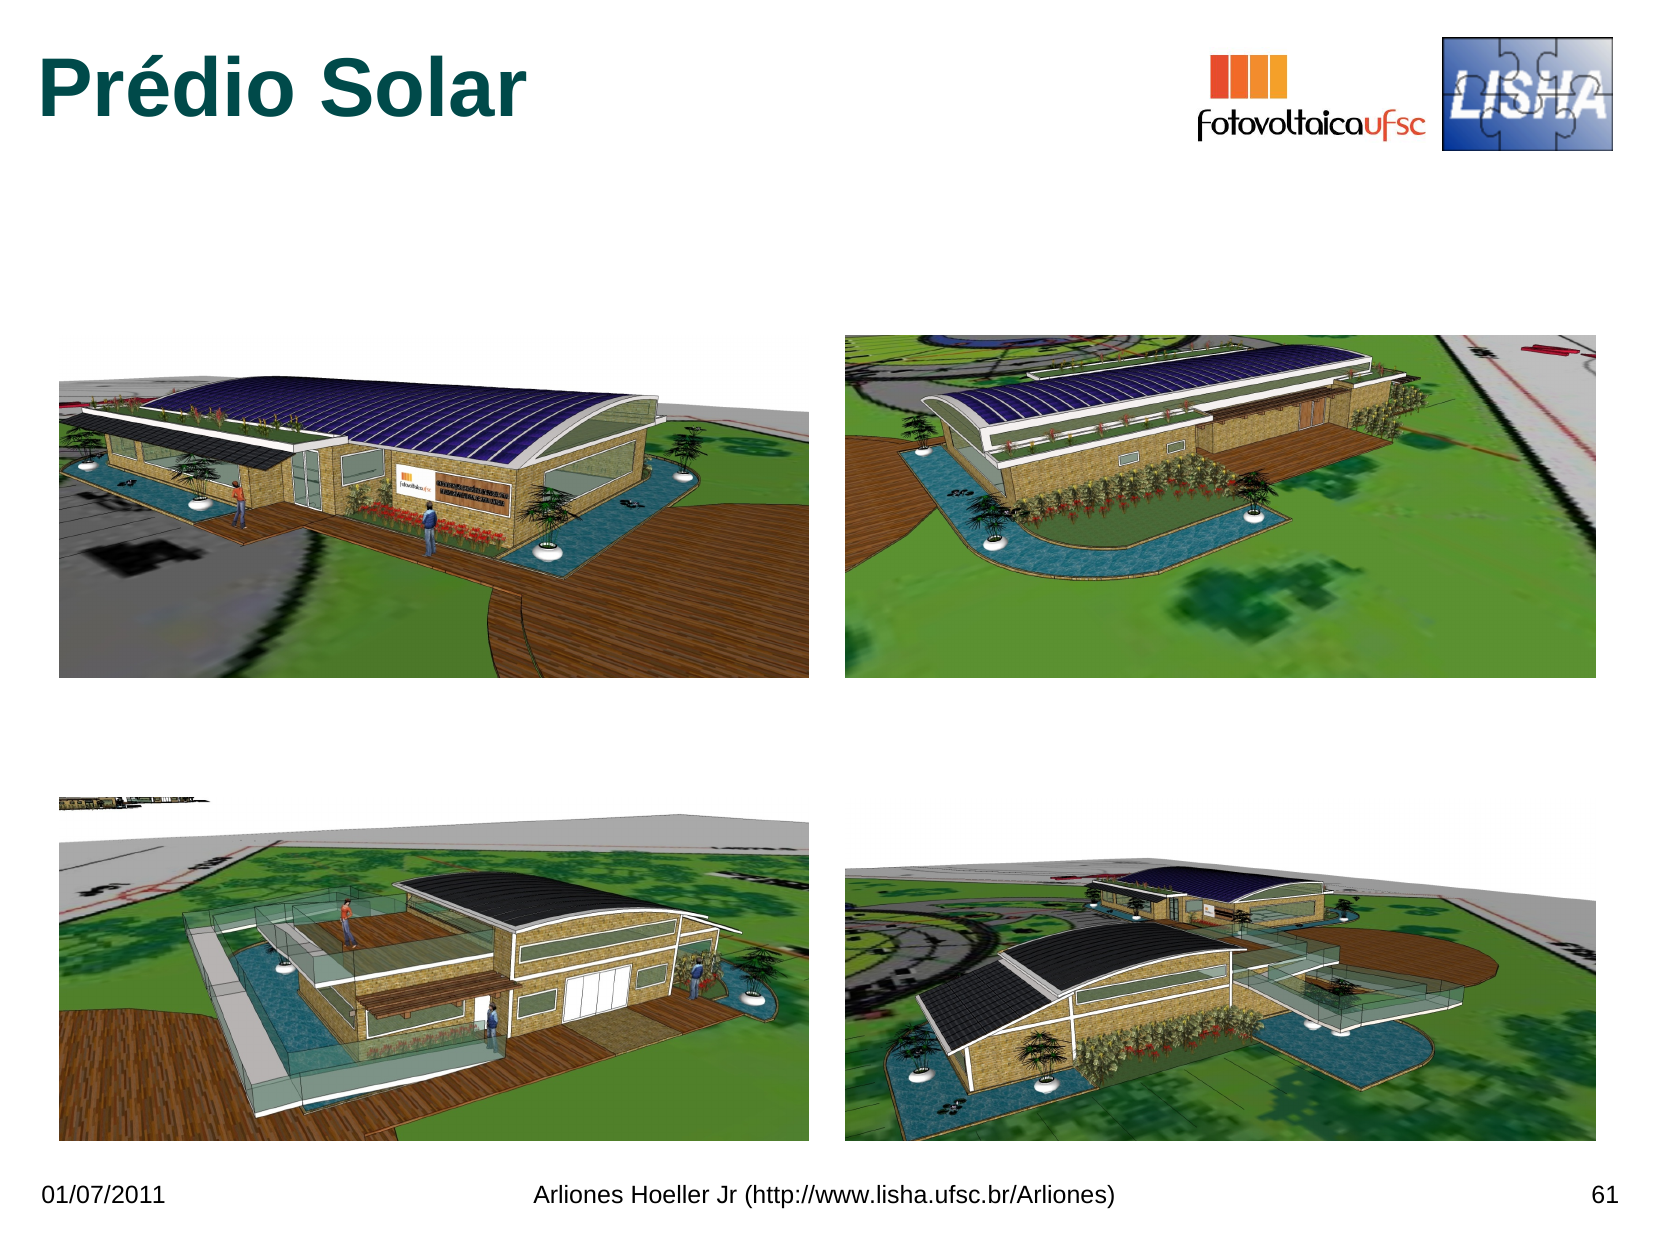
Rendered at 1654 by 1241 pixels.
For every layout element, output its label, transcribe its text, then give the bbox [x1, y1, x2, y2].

picture [1442, 37, 1613, 151]
title Prédio Solar [37, 37, 1426, 151]
picture [845, 335, 1596, 678]
picture [845, 798, 1596, 1141]
picture [1192, 47, 1430, 147]
picture [59, 335, 809, 678]
picture [59, 797, 809, 1141]
